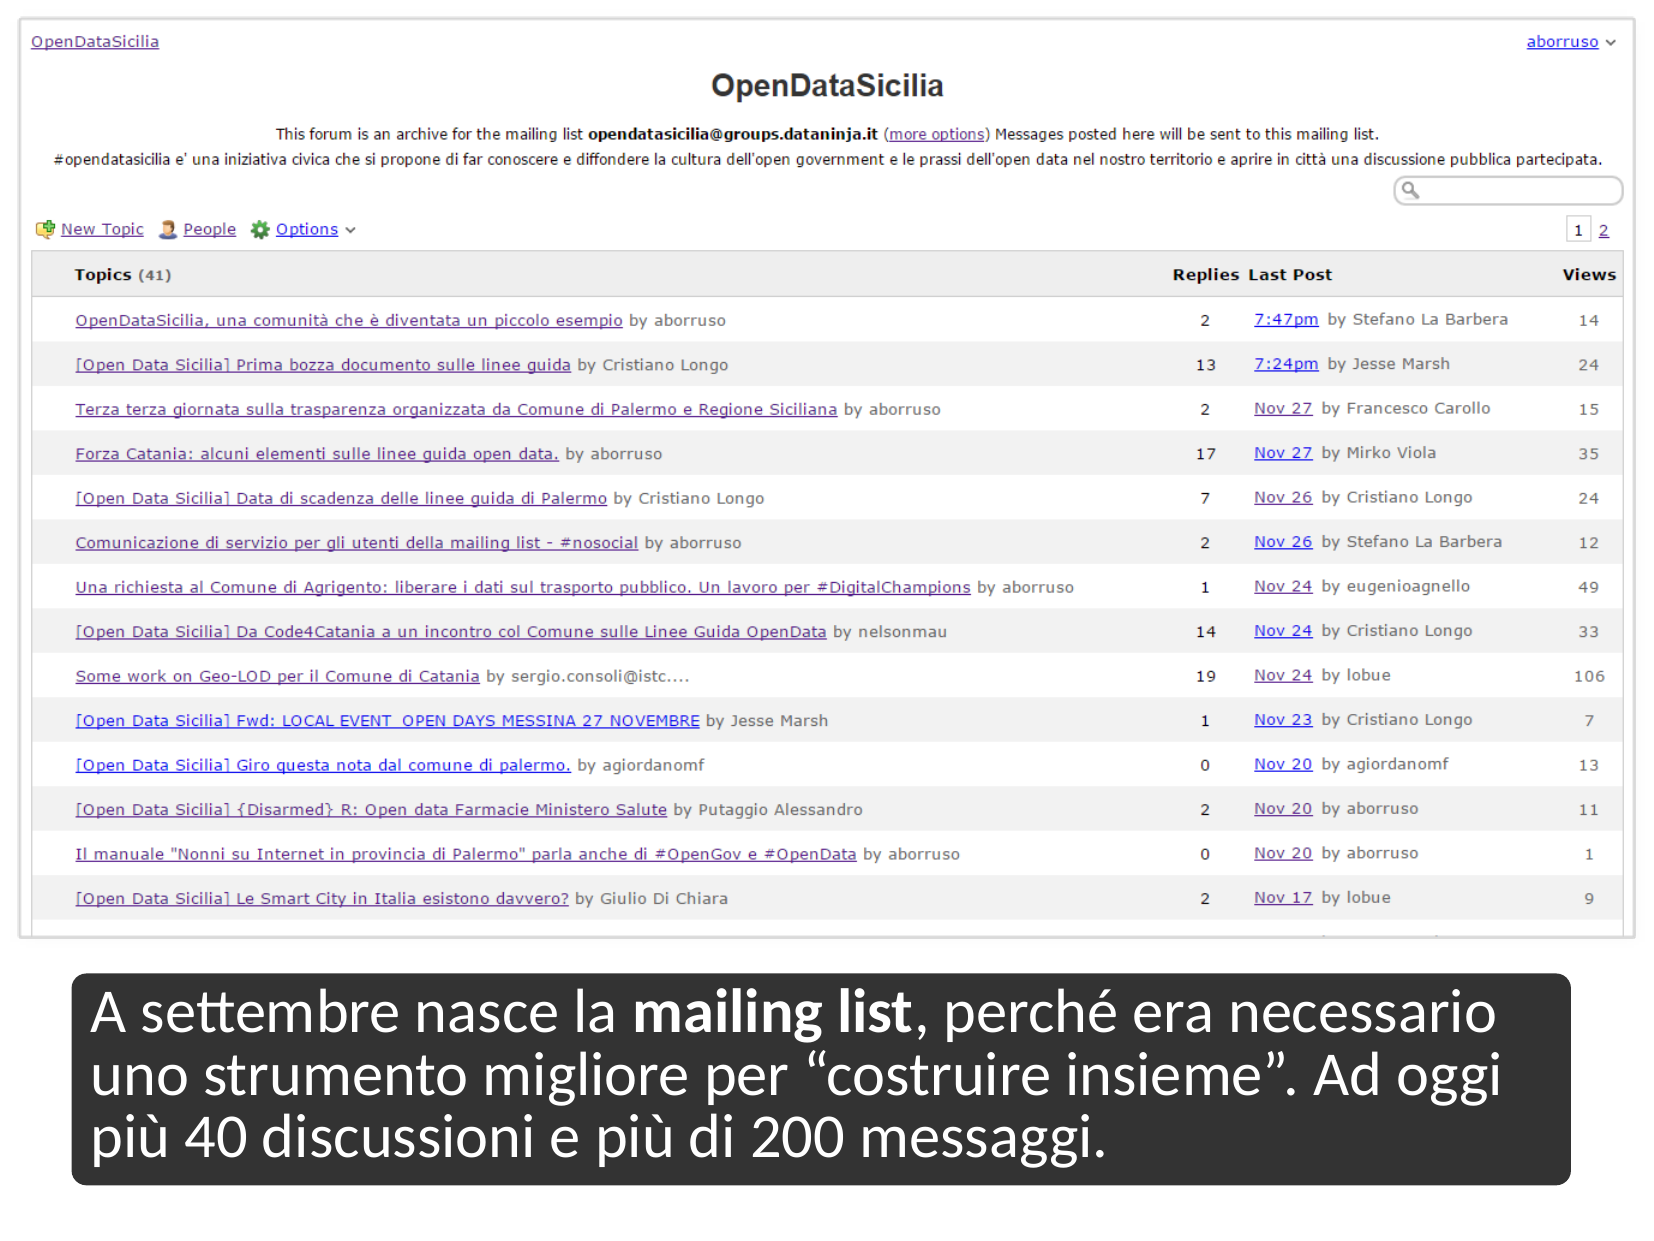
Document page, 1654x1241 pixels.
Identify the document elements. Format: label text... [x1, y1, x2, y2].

picture [0, 0, 1654, 957]
text_box A settembre nasce la mailing list, perché era necessario uno strumento migliore per “costruire insieme”. Ad oggi più 40 discussioni e più di 200 messaggi. [71, 973, 1571, 1186]
